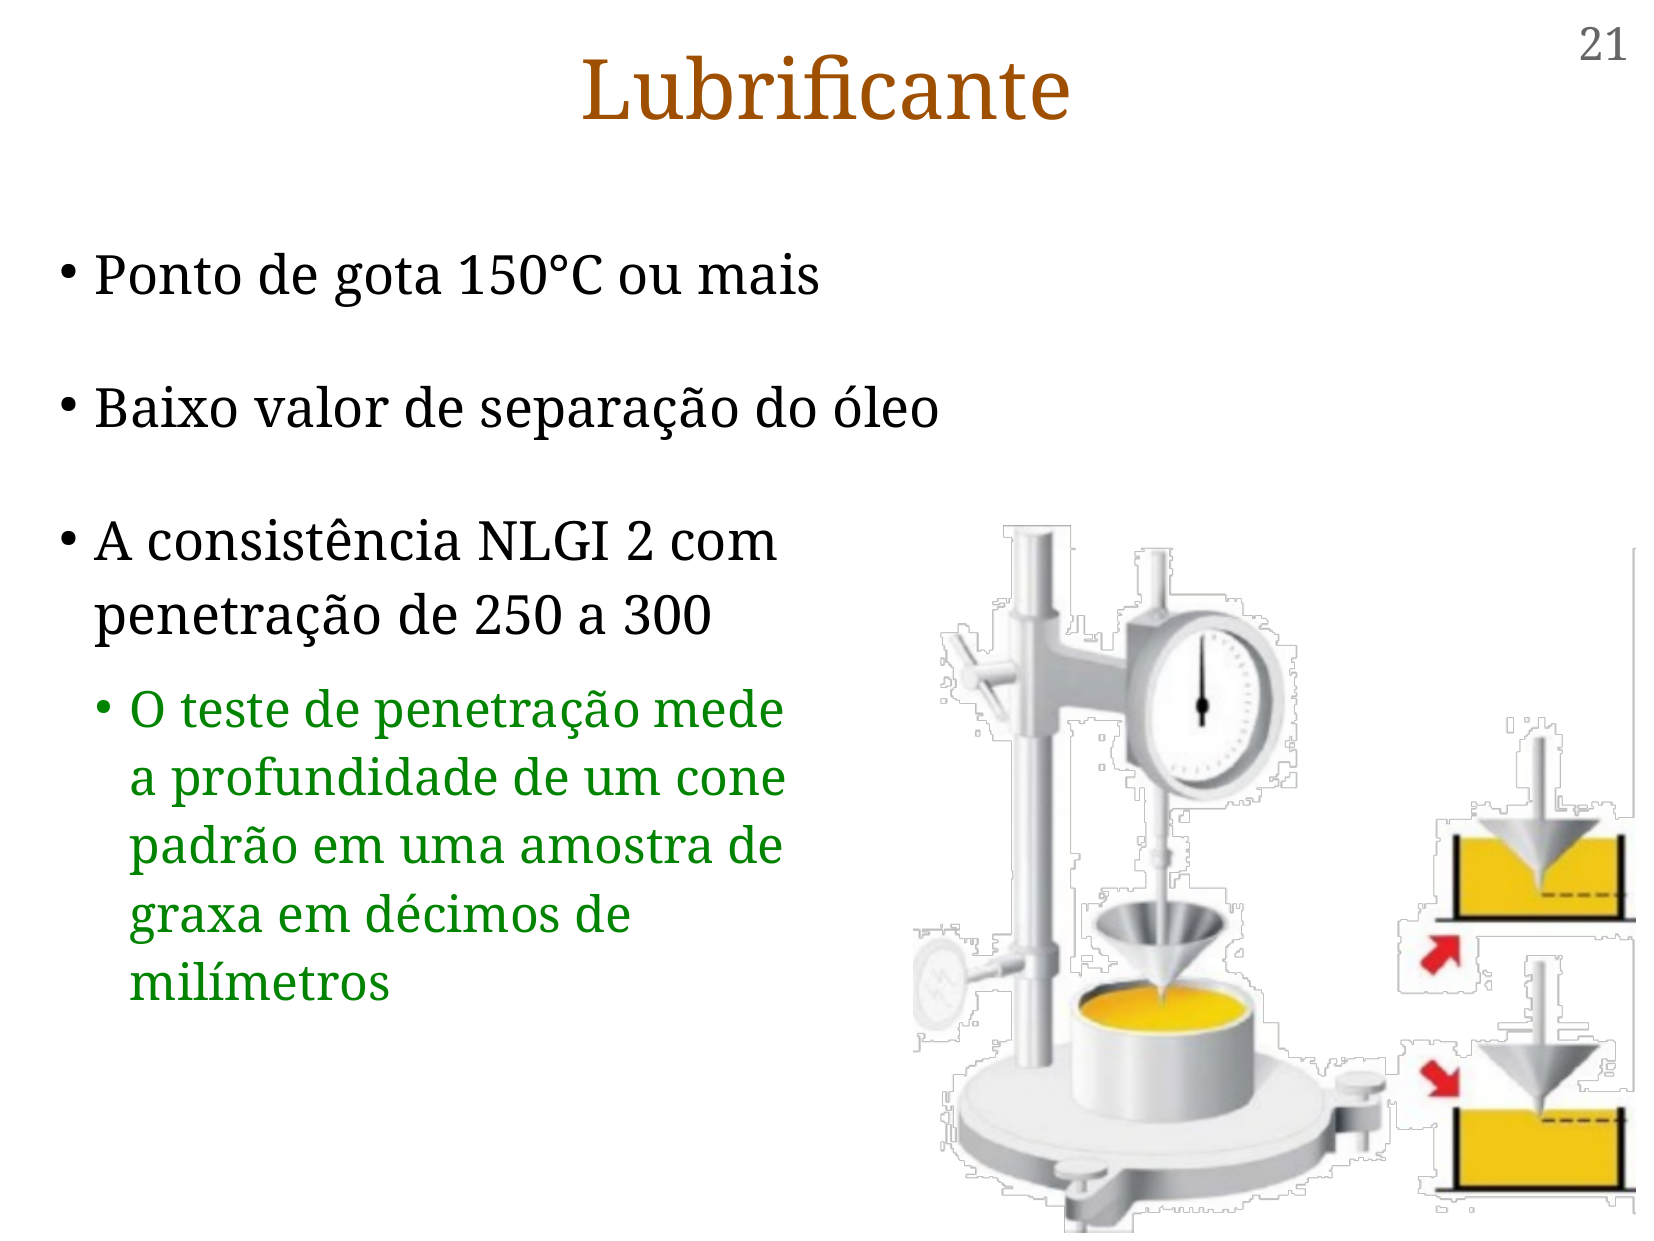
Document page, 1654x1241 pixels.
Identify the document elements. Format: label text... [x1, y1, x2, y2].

title Lubrificante [59, 29, 1595, 148]
picture [913, 525, 1636, 1234]
list Ponto de gota 150°C ou mais Baixo valor de separação do óleo A consistência NLGI 2 com penetração de 250 a 300 O teste de penetração mede a profundidade de um cone padrão em uma amostra de graxa em décimos de milímetros [59, 236, 1595, 1211]
